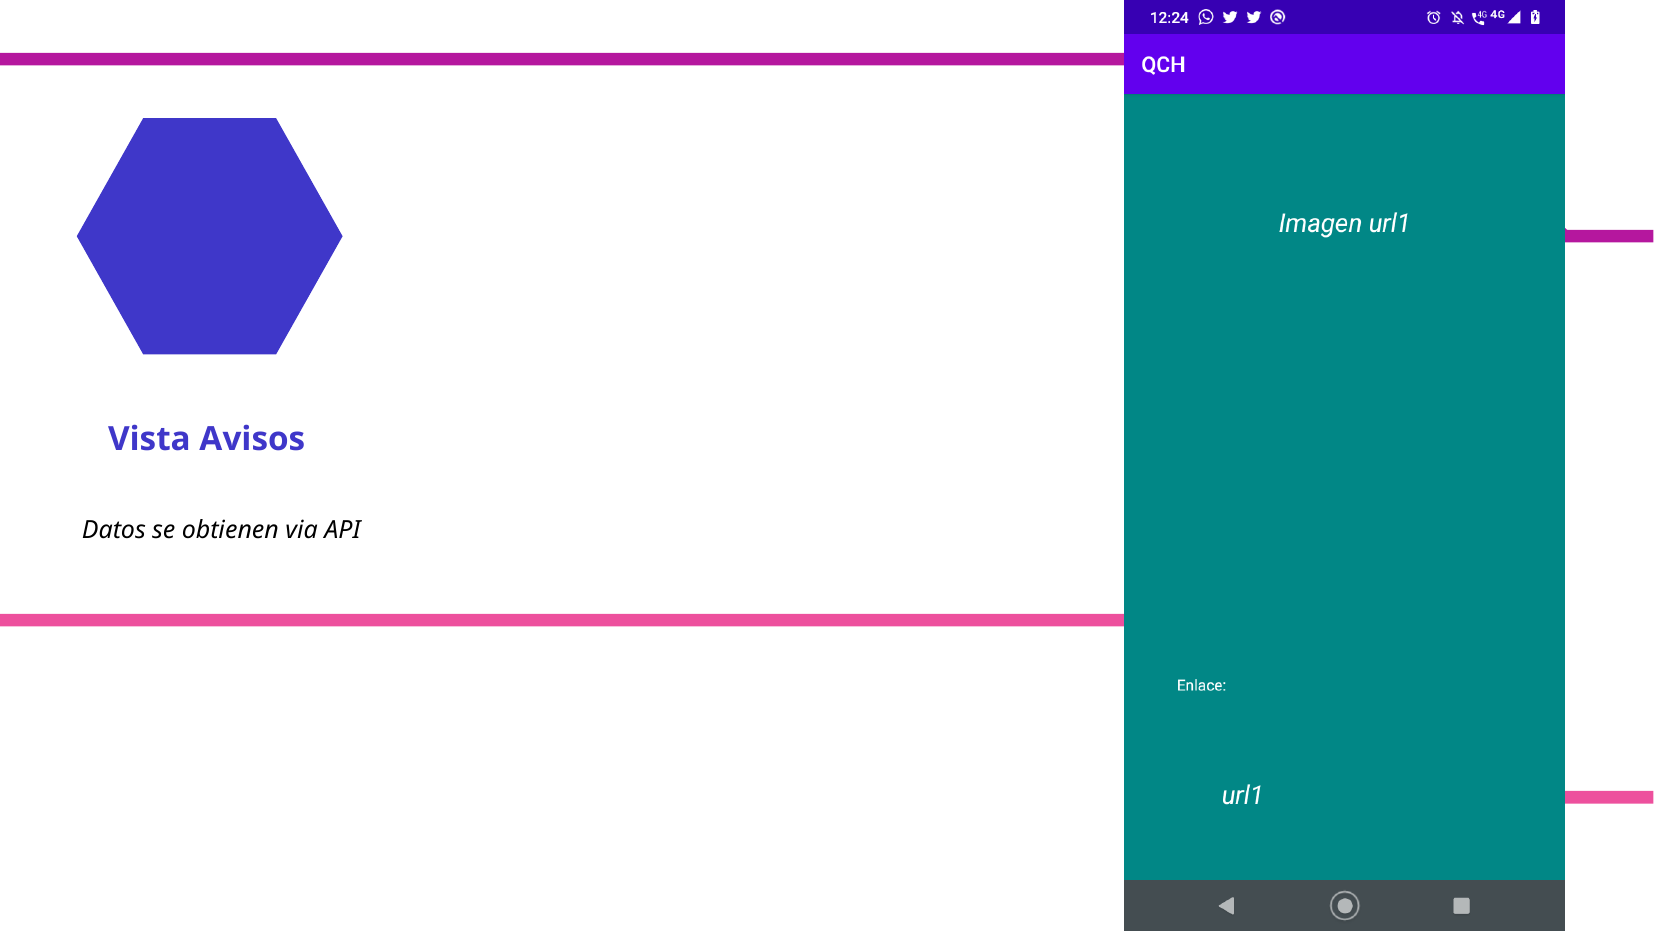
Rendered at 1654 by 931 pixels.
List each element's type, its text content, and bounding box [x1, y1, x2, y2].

text_box [0, 613, 1124, 627]
text_box [0, 52, 1124, 66]
text_box [76, 118, 343, 355]
text_box Vista Avisos [59, 403, 355, 501]
picture [1124, 0, 1565, 931]
text_box Datos se obtienen via API [59, 501, 443, 583]
text_box [1565, 228, 1654, 243]
text_box [1565, 790, 1654, 804]
